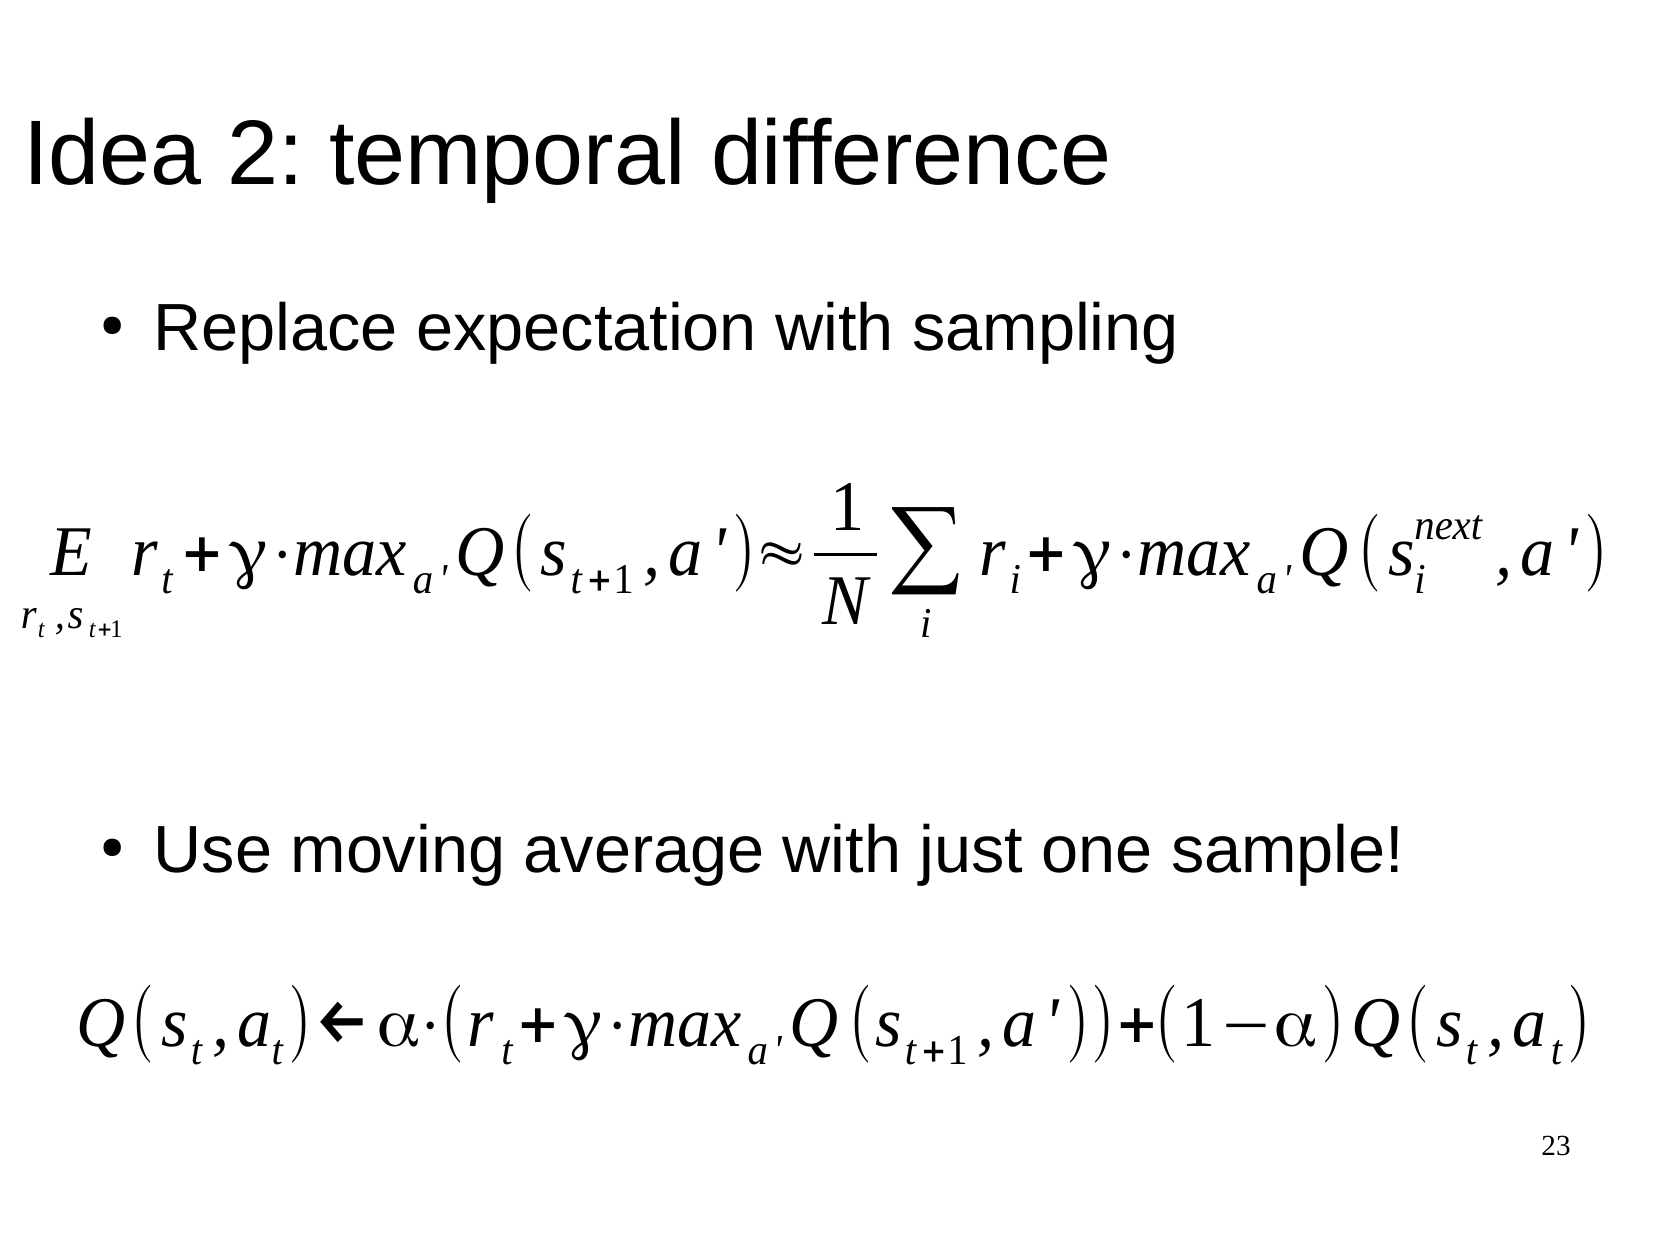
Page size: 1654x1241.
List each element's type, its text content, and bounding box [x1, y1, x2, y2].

list Replace expectation with sampling Use moving average with just one sample! [82, 290, 1571, 468]
list Replace expectation with sampling Use moving average with just one sample! [82, 647, 1571, 979]
chart [3, 468, 1625, 647]
chart [59, 979, 1606, 1072]
title Idea 2: temporal difference [23, 49, 1512, 257]
